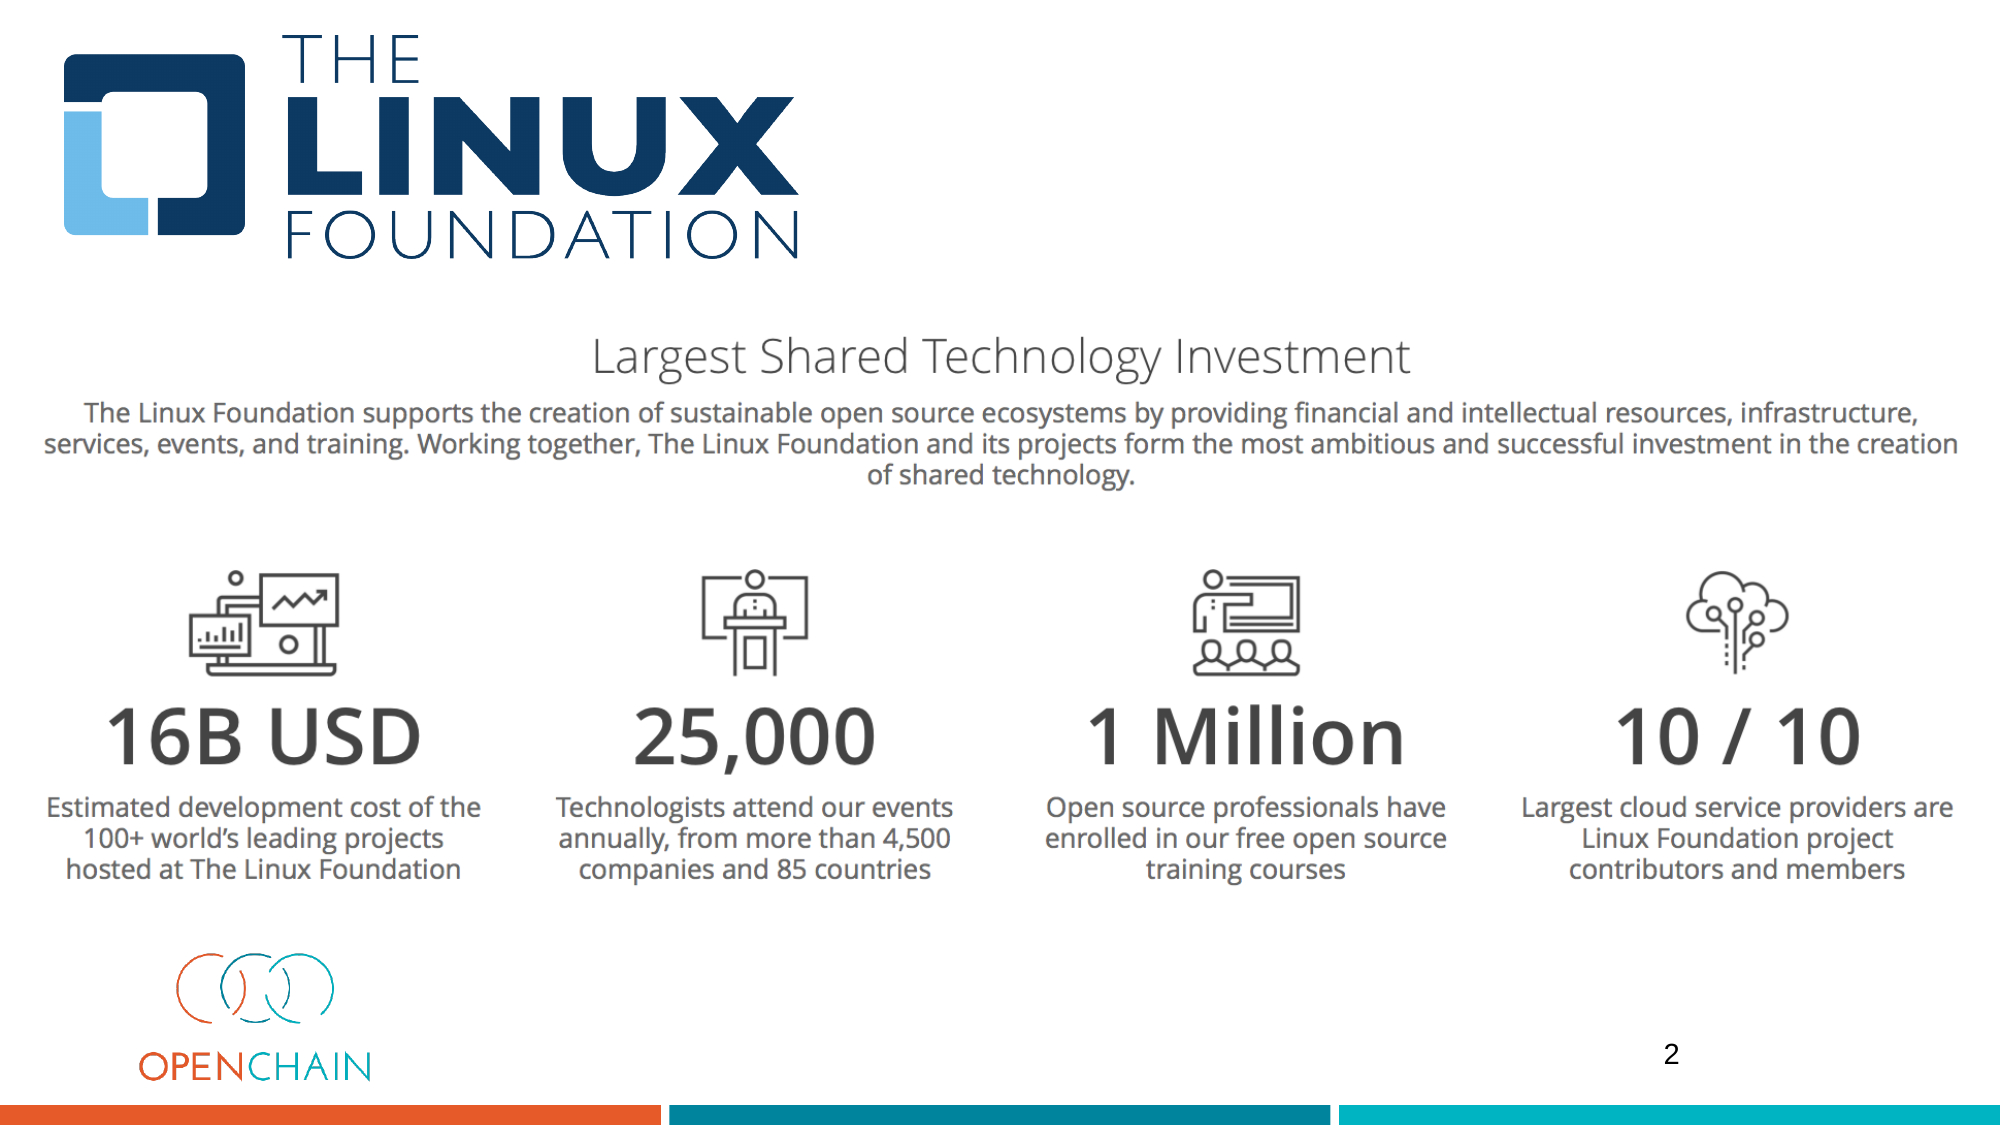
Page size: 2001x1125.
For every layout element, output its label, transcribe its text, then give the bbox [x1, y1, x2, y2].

slide_number <number> [1648, 1022, 1863, 1083]
picture [0, 312, 2000, 913]
picture [137, 951, 372, 1082]
picture [64, 35, 799, 259]
